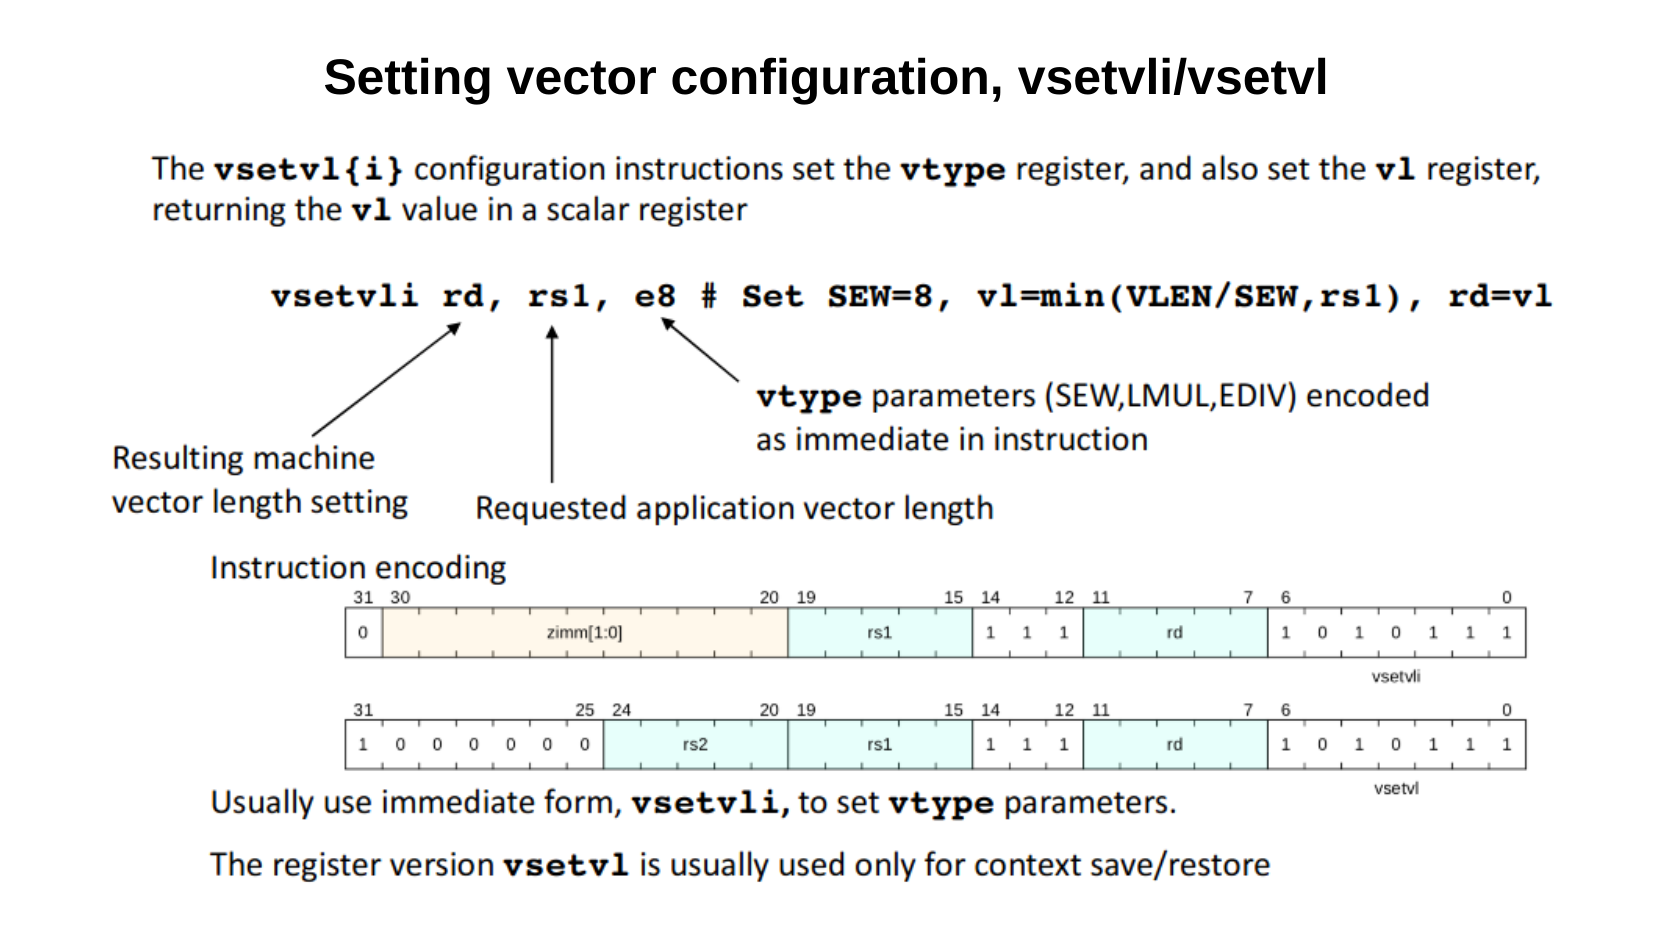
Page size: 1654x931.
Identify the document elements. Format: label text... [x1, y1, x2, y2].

title Setting vector configuration, vsetvli/vsetvl [82, 47, 1571, 107]
picture [101, 147, 1555, 893]
